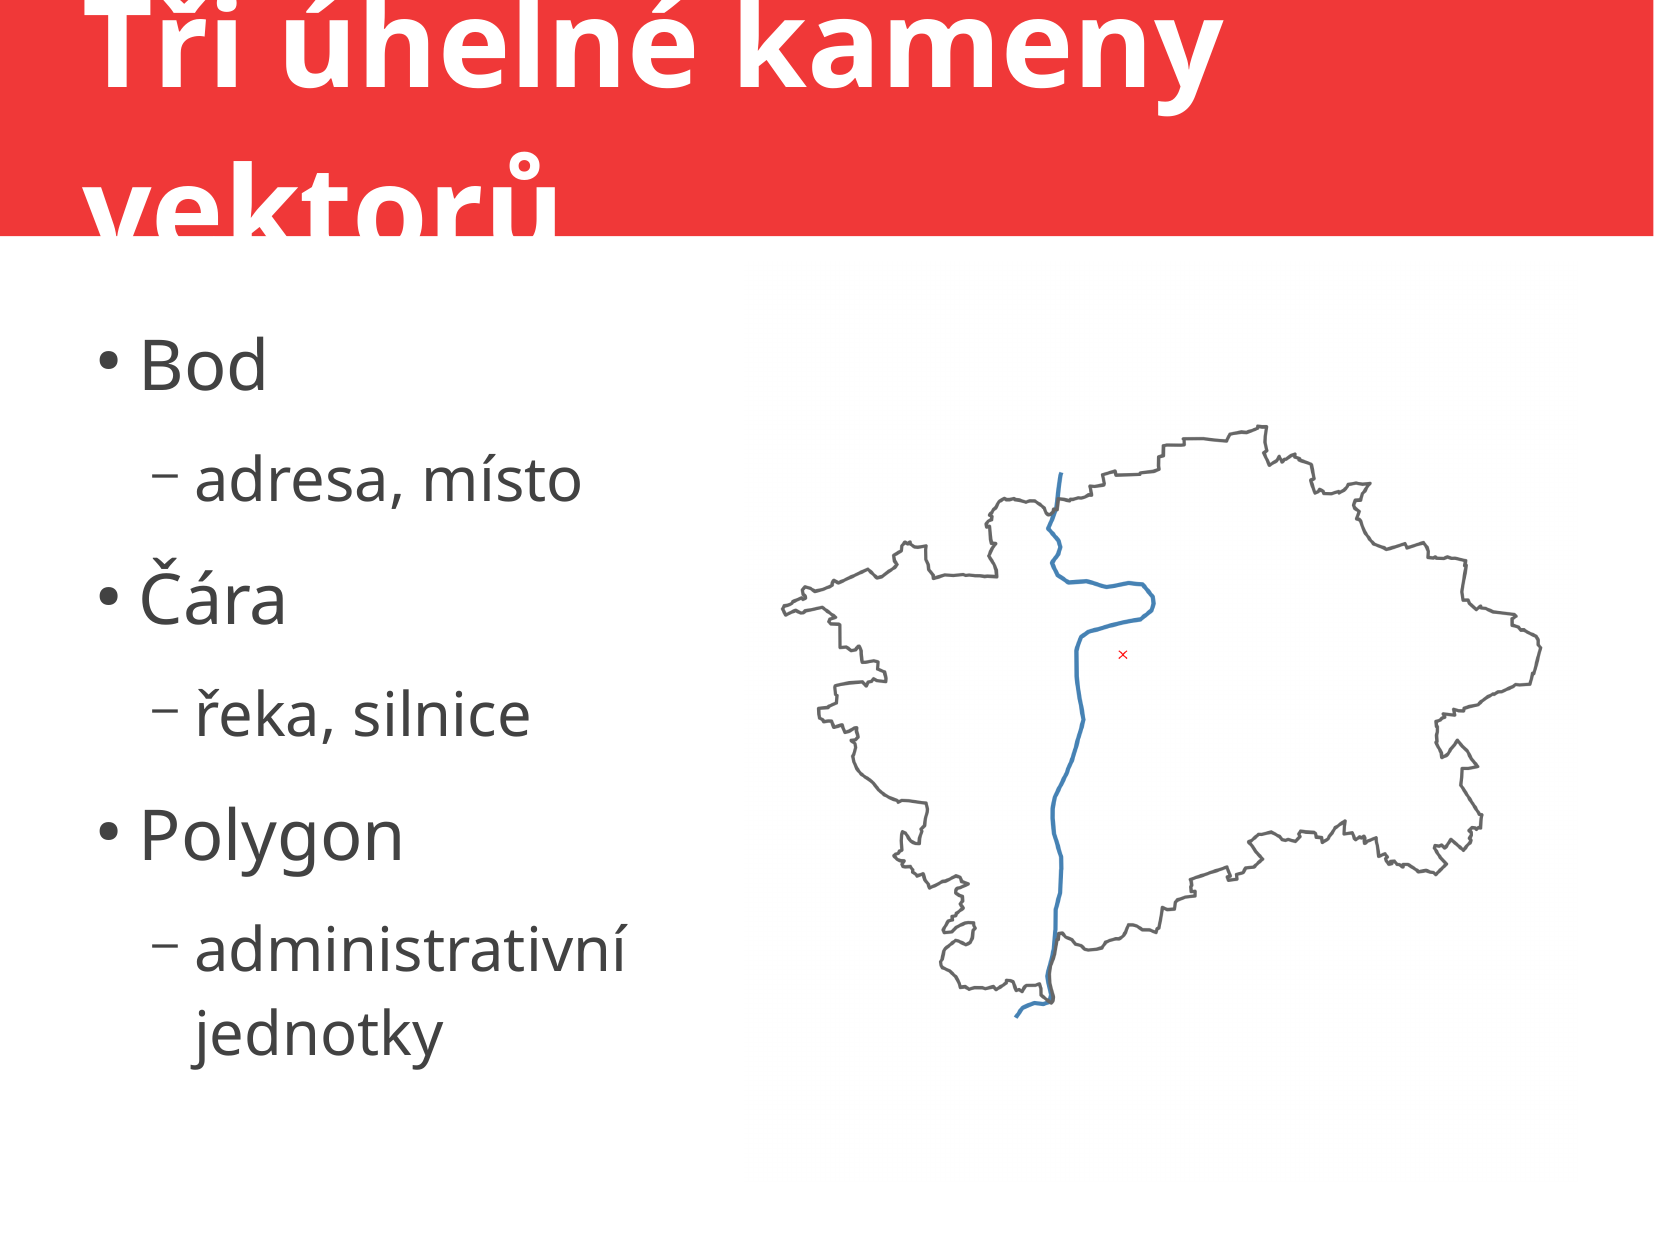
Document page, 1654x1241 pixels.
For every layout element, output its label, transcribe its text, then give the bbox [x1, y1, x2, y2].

list Bod adresa, místo Čára řeka, silnice Polygon administrativní jednotky [82, 314, 744, 1080]
title Tři úhelné kameny vektorů [82, 19, 1571, 227]
picture [744, 261, 1578, 1182]
